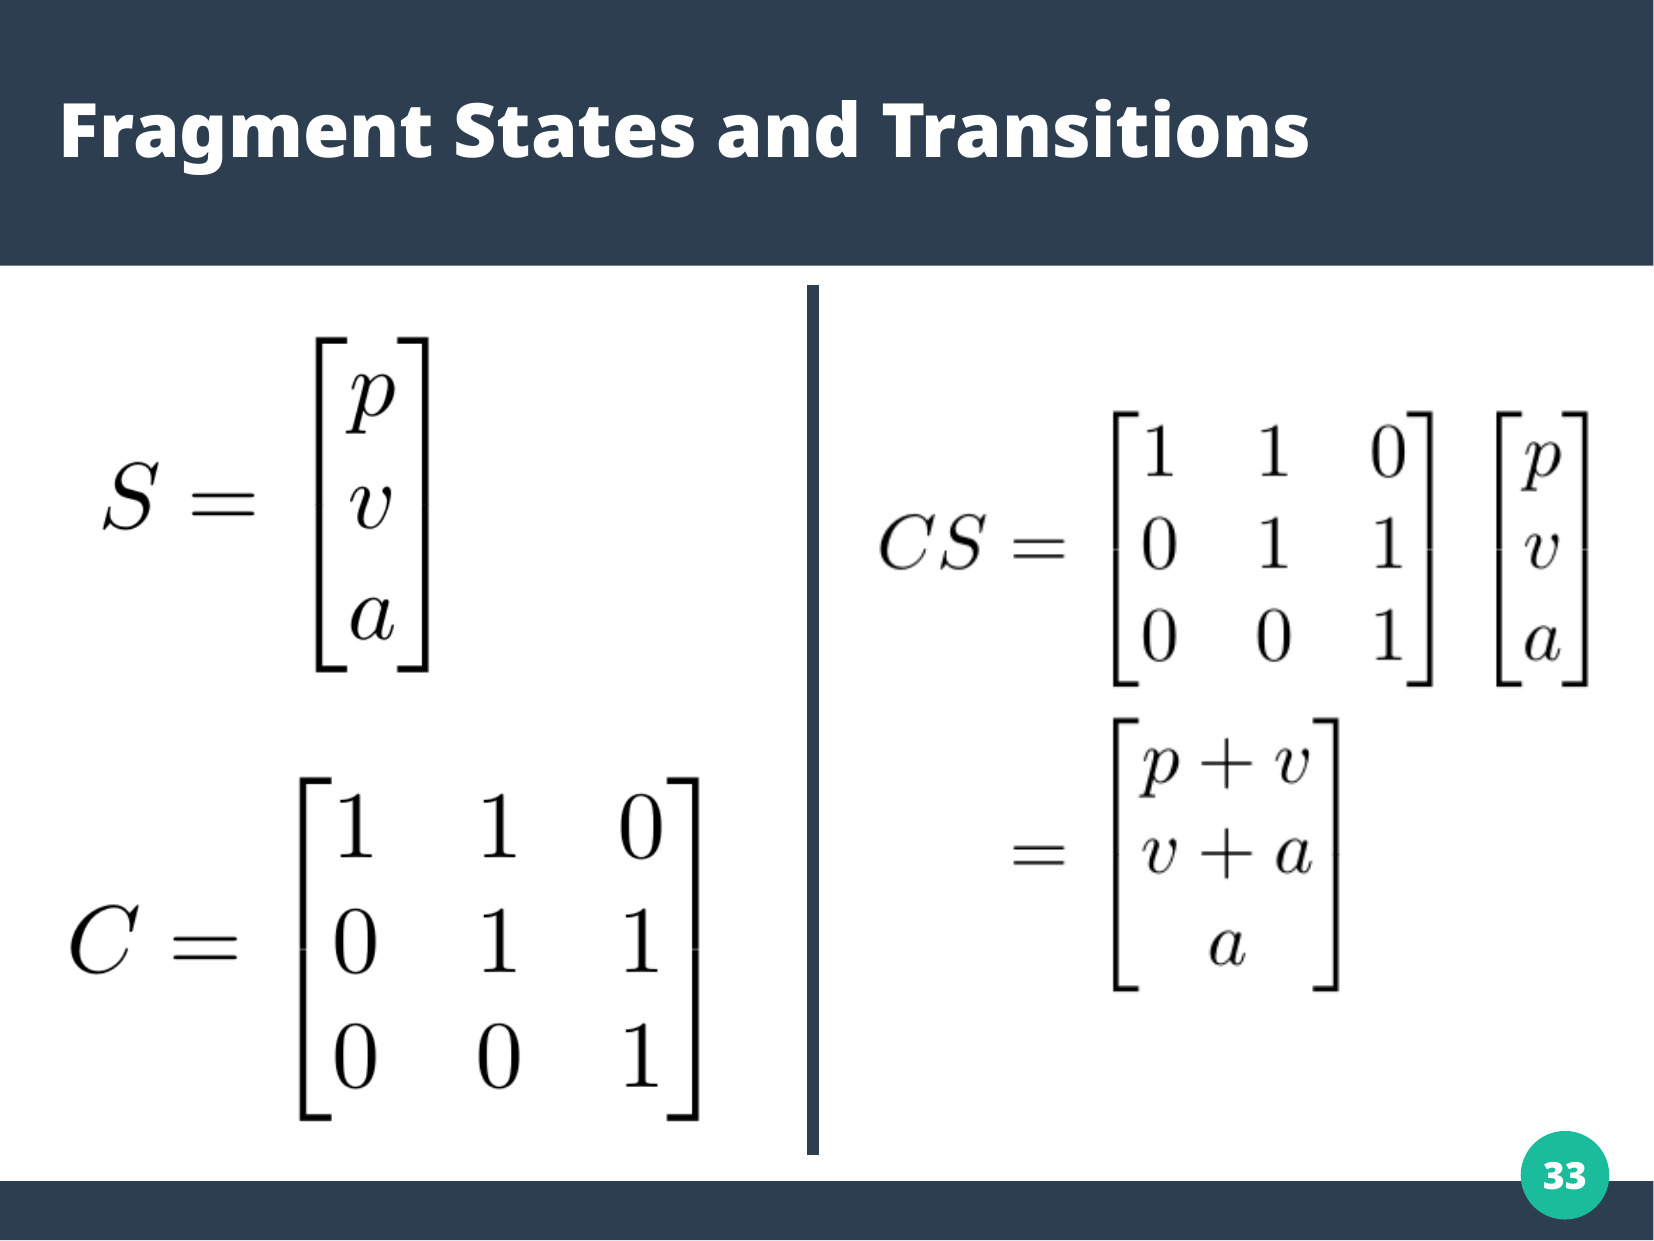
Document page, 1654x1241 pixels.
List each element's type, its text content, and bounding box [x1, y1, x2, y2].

title Fragment States and Transitions [59, 49, 1595, 207]
picture [42, 757, 721, 1141]
picture [42, 306, 463, 706]
picture [855, 392, 1608, 1009]
